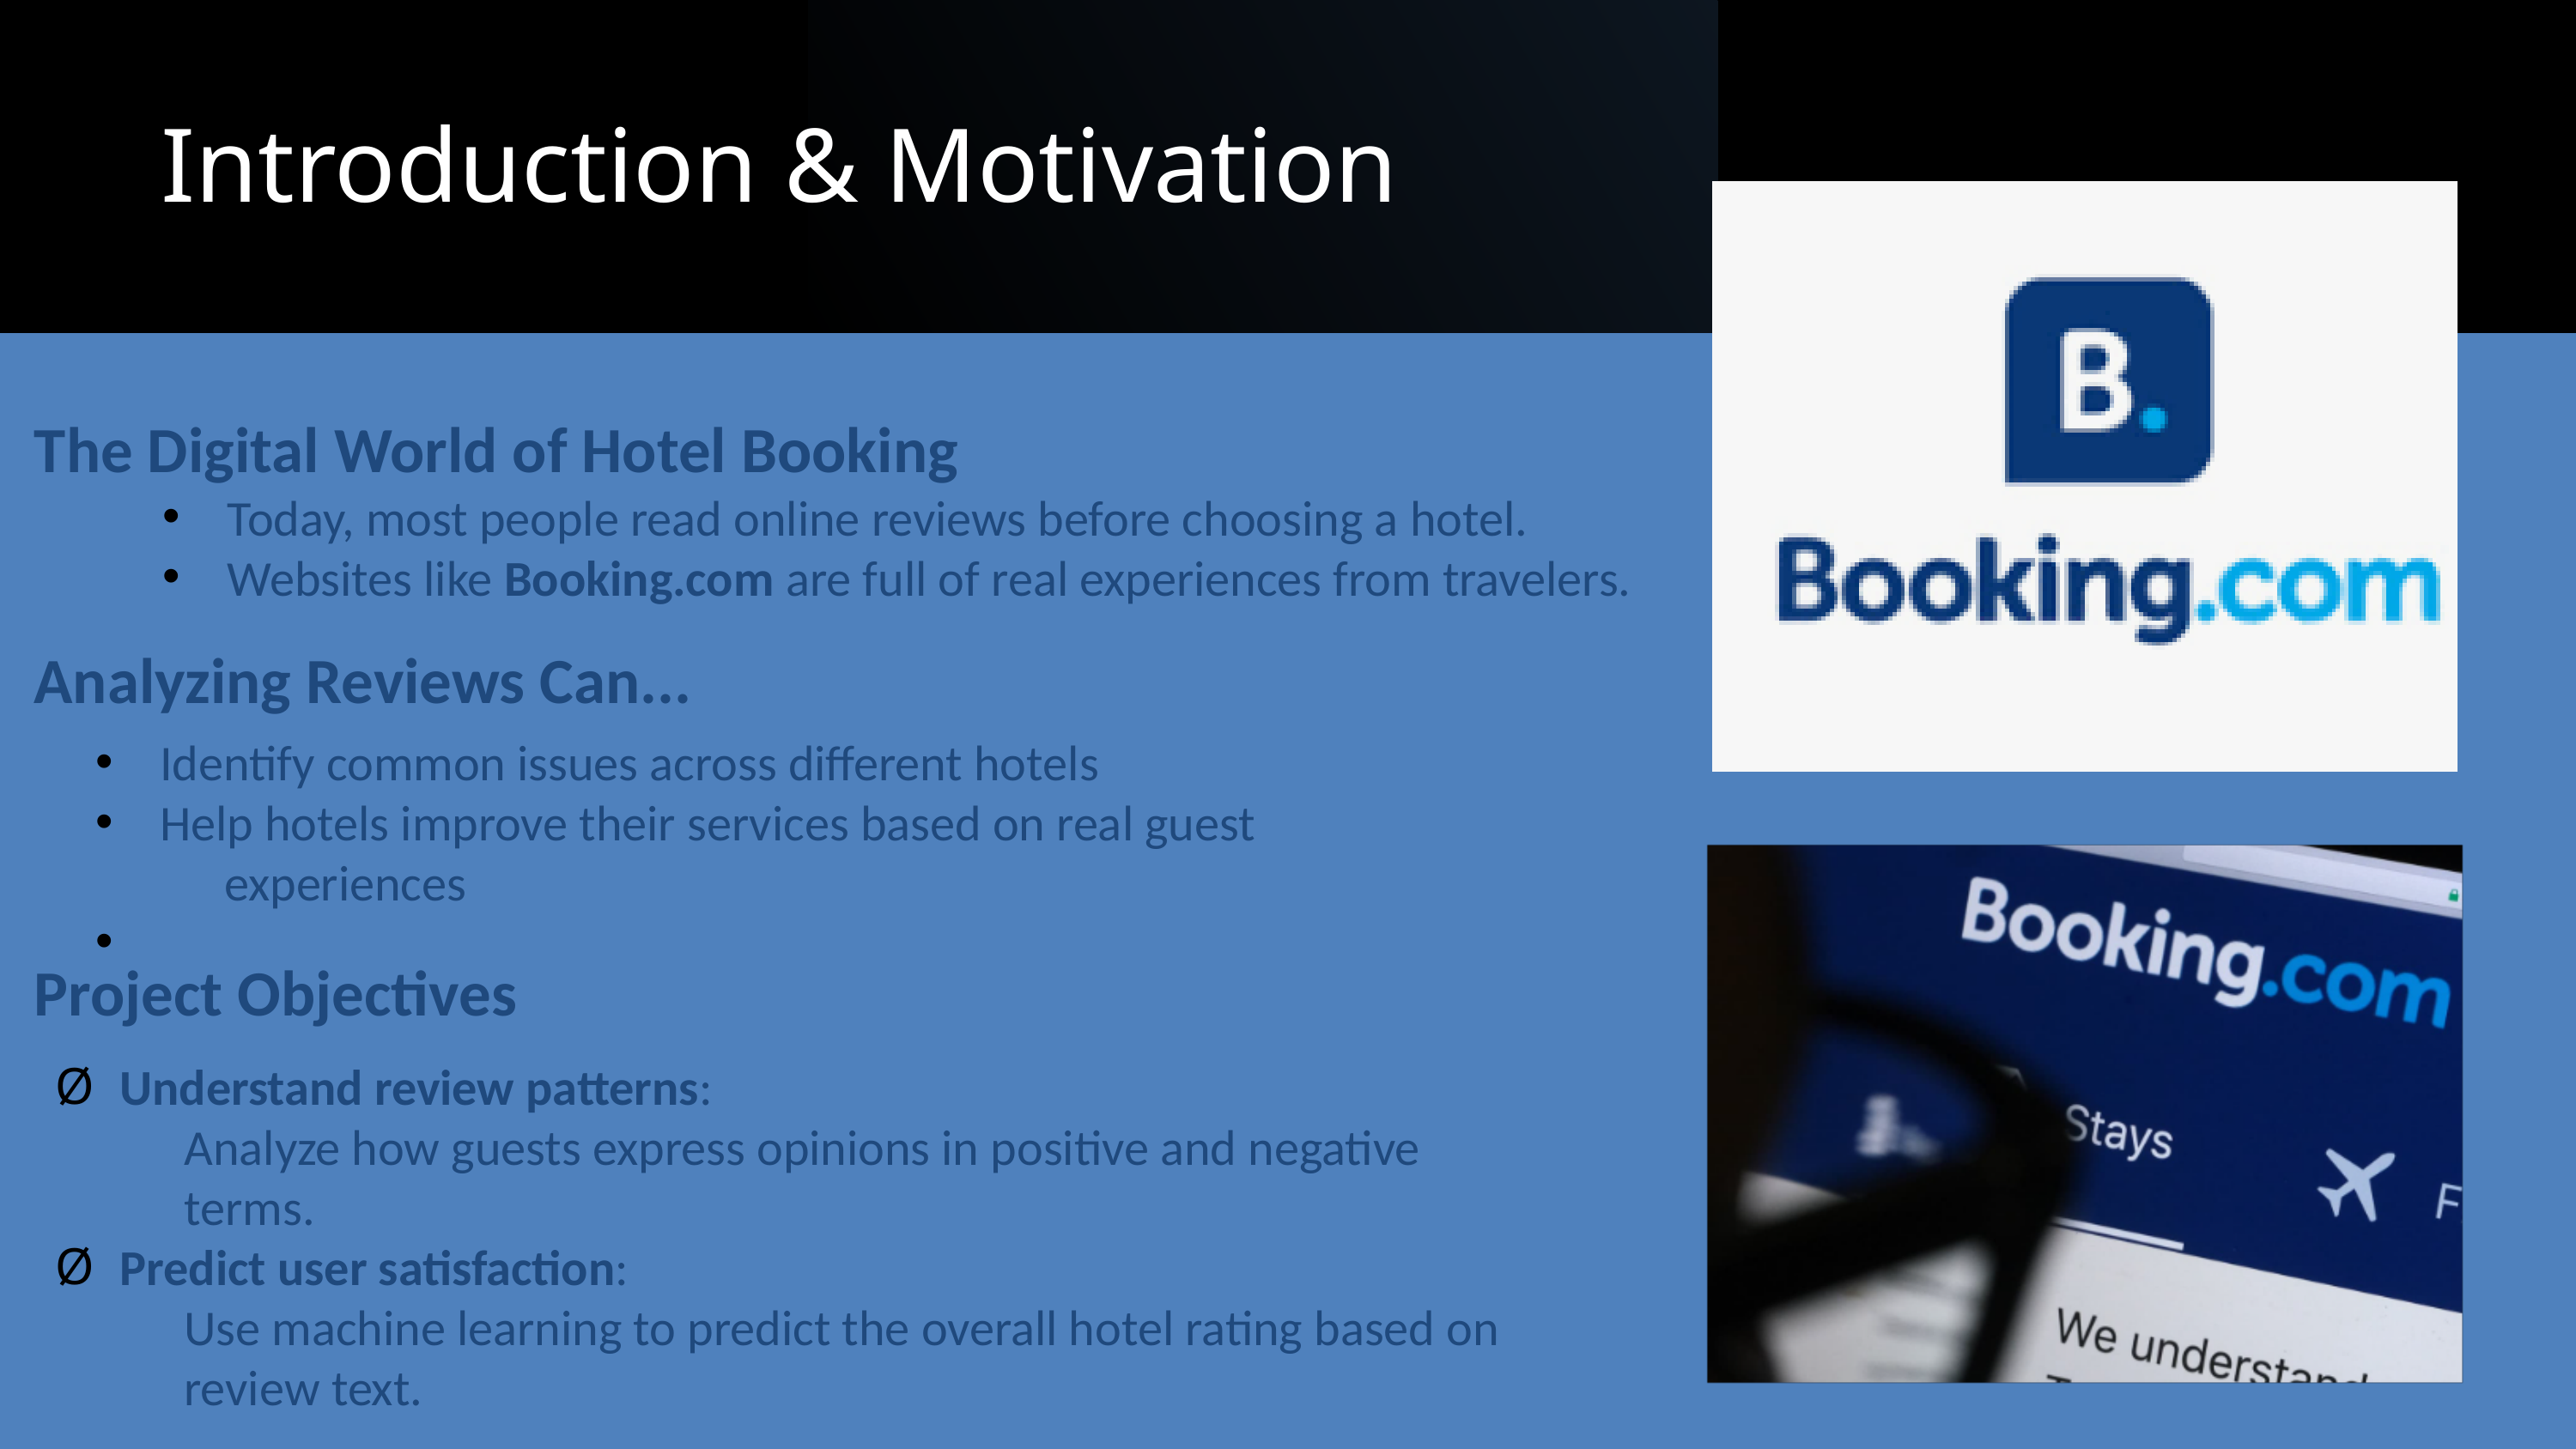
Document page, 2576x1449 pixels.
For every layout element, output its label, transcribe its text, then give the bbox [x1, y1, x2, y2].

text_box Identify common issues across different hotels Help hotels improve their services based on real guest experiences [82, 724, 1376, 980]
text_box The Digital World of Hotel Booking Today, most people read online reviews before choosing a hotel. Websites like Booking.com are full of real experiences from travelers. [21, 402, 1705, 615]
picture [1704, 842, 2466, 1387]
text_box [0, 0, 2576, 1449]
text_box Understand review patterns: Analyze how guests express opinions in positive and negative terms. Predict user satisfaction: Use machine learning to predict the overall hotel rating based on review text. [42, 1048, 1575, 1366]
text_box Project Objectives [21, 945, 1312, 1115]
text_box Analyzing Reviews Can... [21, 633, 1312, 724]
text_box Introduction & Motivation [148, 74, 1647, 264]
picture [1704, 173, 2466, 780]
